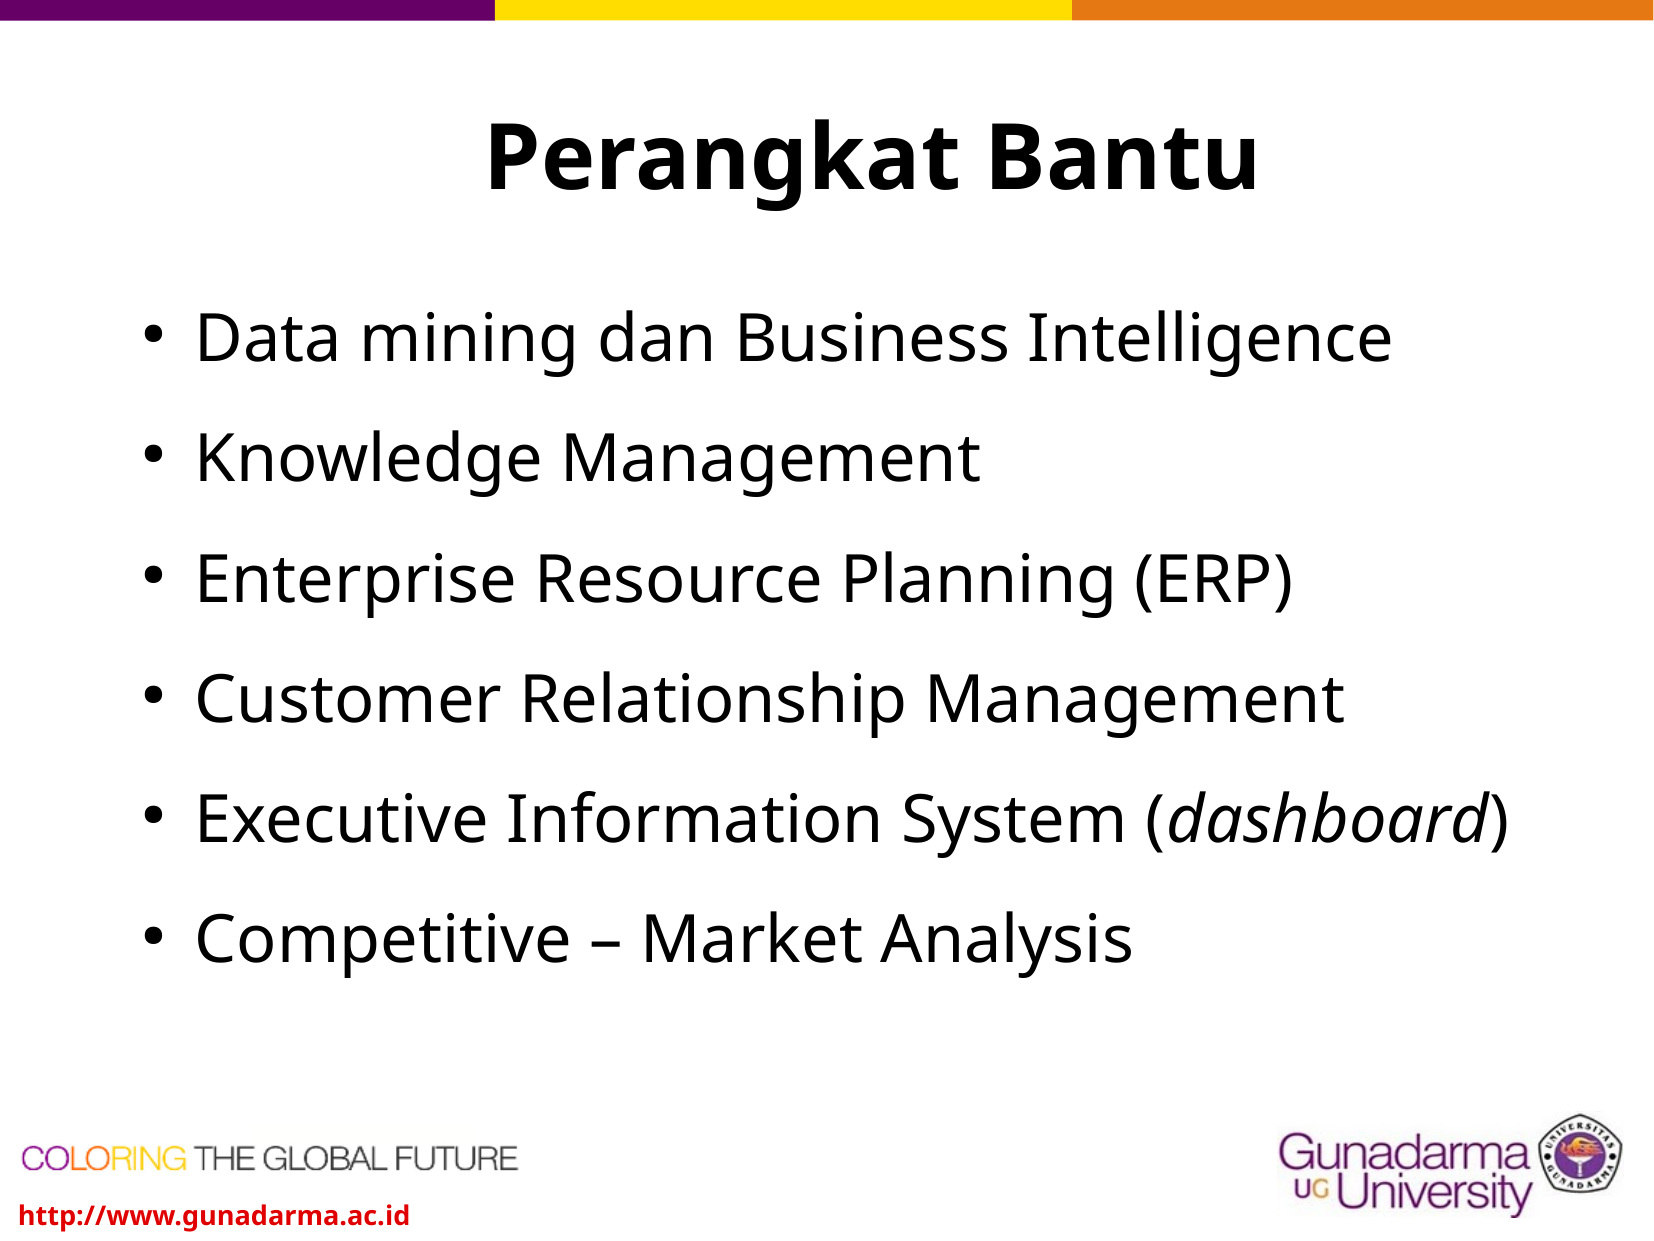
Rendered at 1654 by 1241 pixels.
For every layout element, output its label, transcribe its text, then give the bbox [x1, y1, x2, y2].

title Perangkat Bantu [116, 49, 1630, 258]
picture [17, 1126, 529, 1189]
picture [1277, 1111, 1624, 1218]
list Data mining dan Business Intelligence Knowledge Management Enterprise Resource Planning (ERP) Customer Relationship Management Executive Information System (dashboard) Competitive – Market Analysis [124, 290, 1630, 1010]
